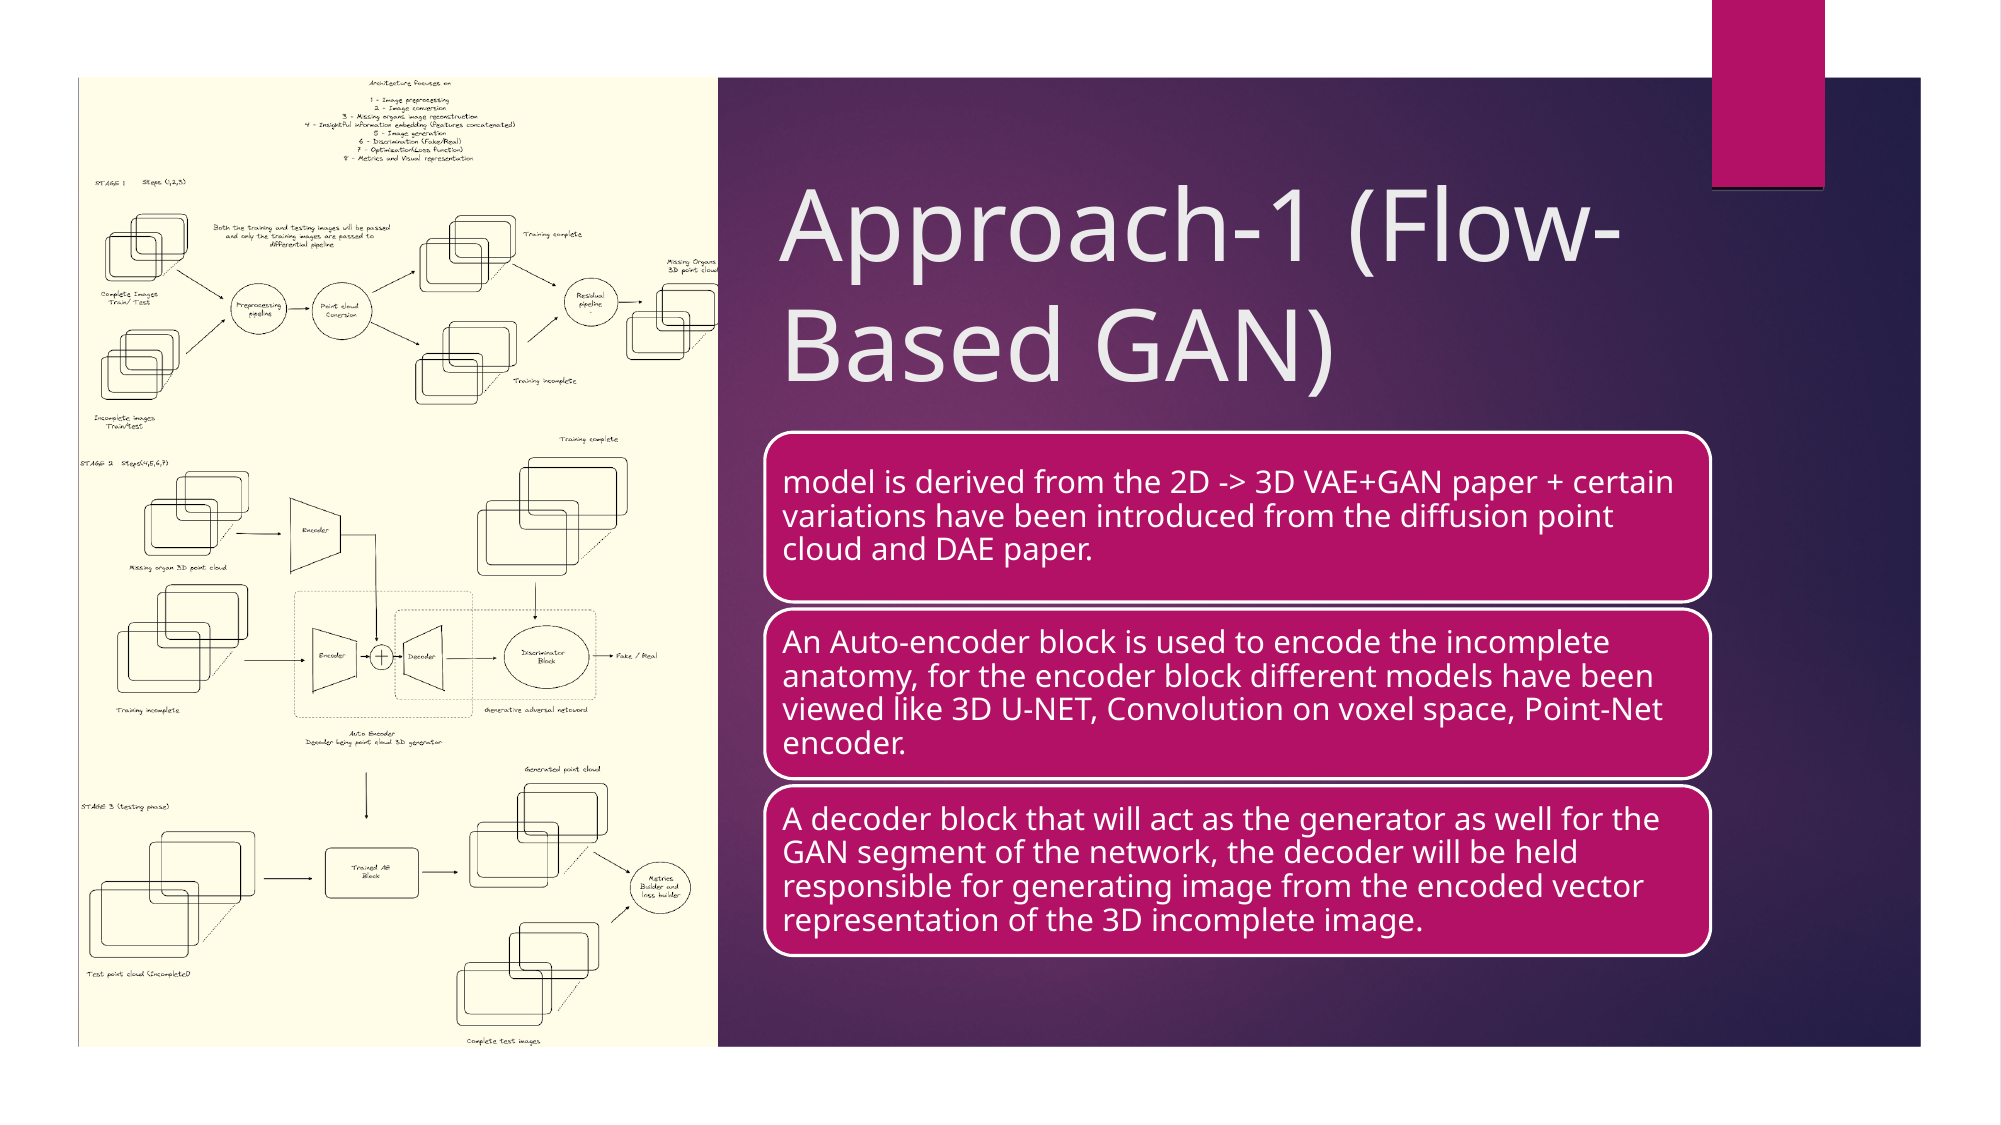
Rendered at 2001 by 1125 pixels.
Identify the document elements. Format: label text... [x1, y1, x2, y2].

text_box An Auto-encoder block is used to encode the incomplete anatomy, for the encoder block different models have been viewed like 3D U-NET, Convolution on voxel space, Point-Net encoder. [764, 608, 1711, 779]
picture [78, 77, 718, 1047]
text_box [0, 0, 2000, 1125]
text_box model is derived from the 2D -> 3D VAE+GAN paper + certain variations have been introduced from the diffusion point cloud and DAE paper. [764, 432, 1711, 602]
text_box A decoder block that will act as the generator as well for the GAN segment of the network, the decoder will be held responsible for generating image from the encoded vector representation of the 3D incomplete image. [764, 785, 1711, 956]
title Approach-1 (Flow-Based GAN) [764, 0, 1705, 409]
